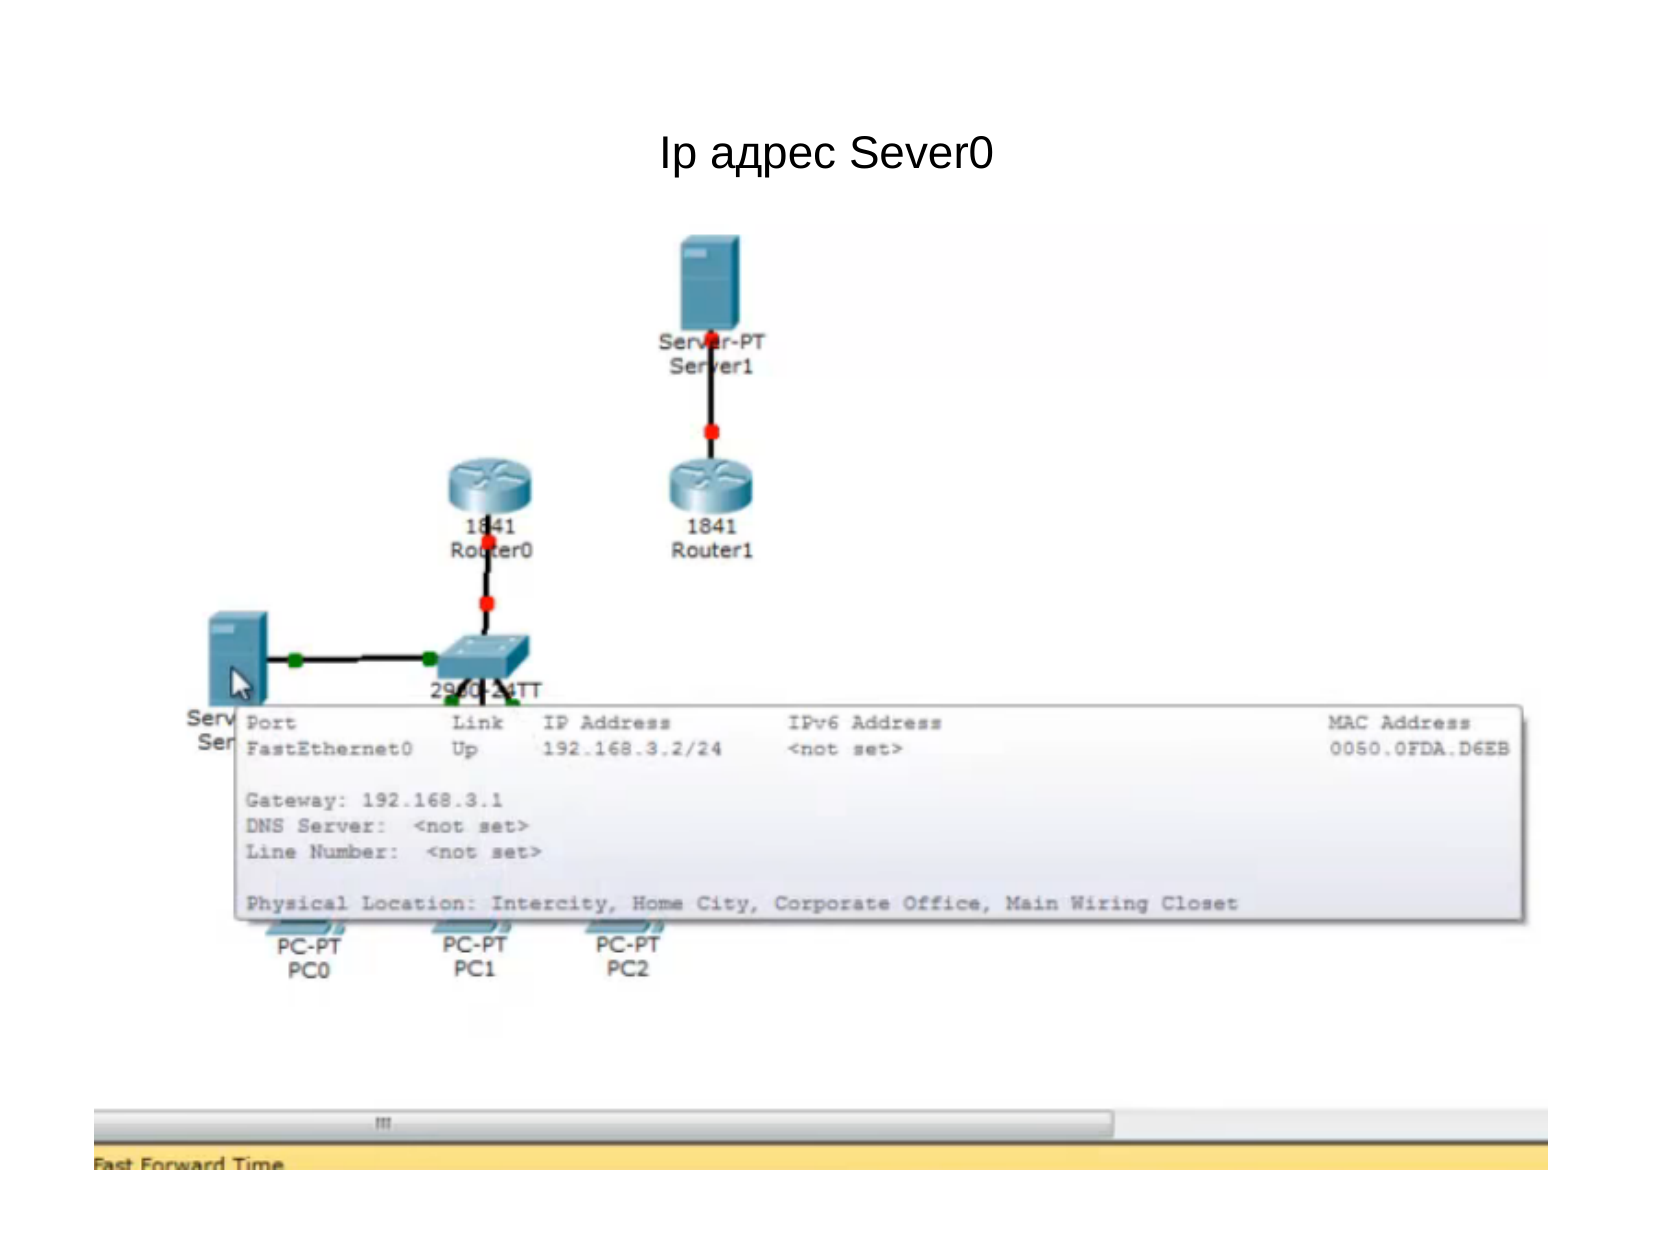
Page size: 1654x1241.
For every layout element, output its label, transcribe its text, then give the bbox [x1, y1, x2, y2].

picture [94, 224, 1548, 1170]
title Ip адрес Sever0 [82, 49, 1571, 257]
